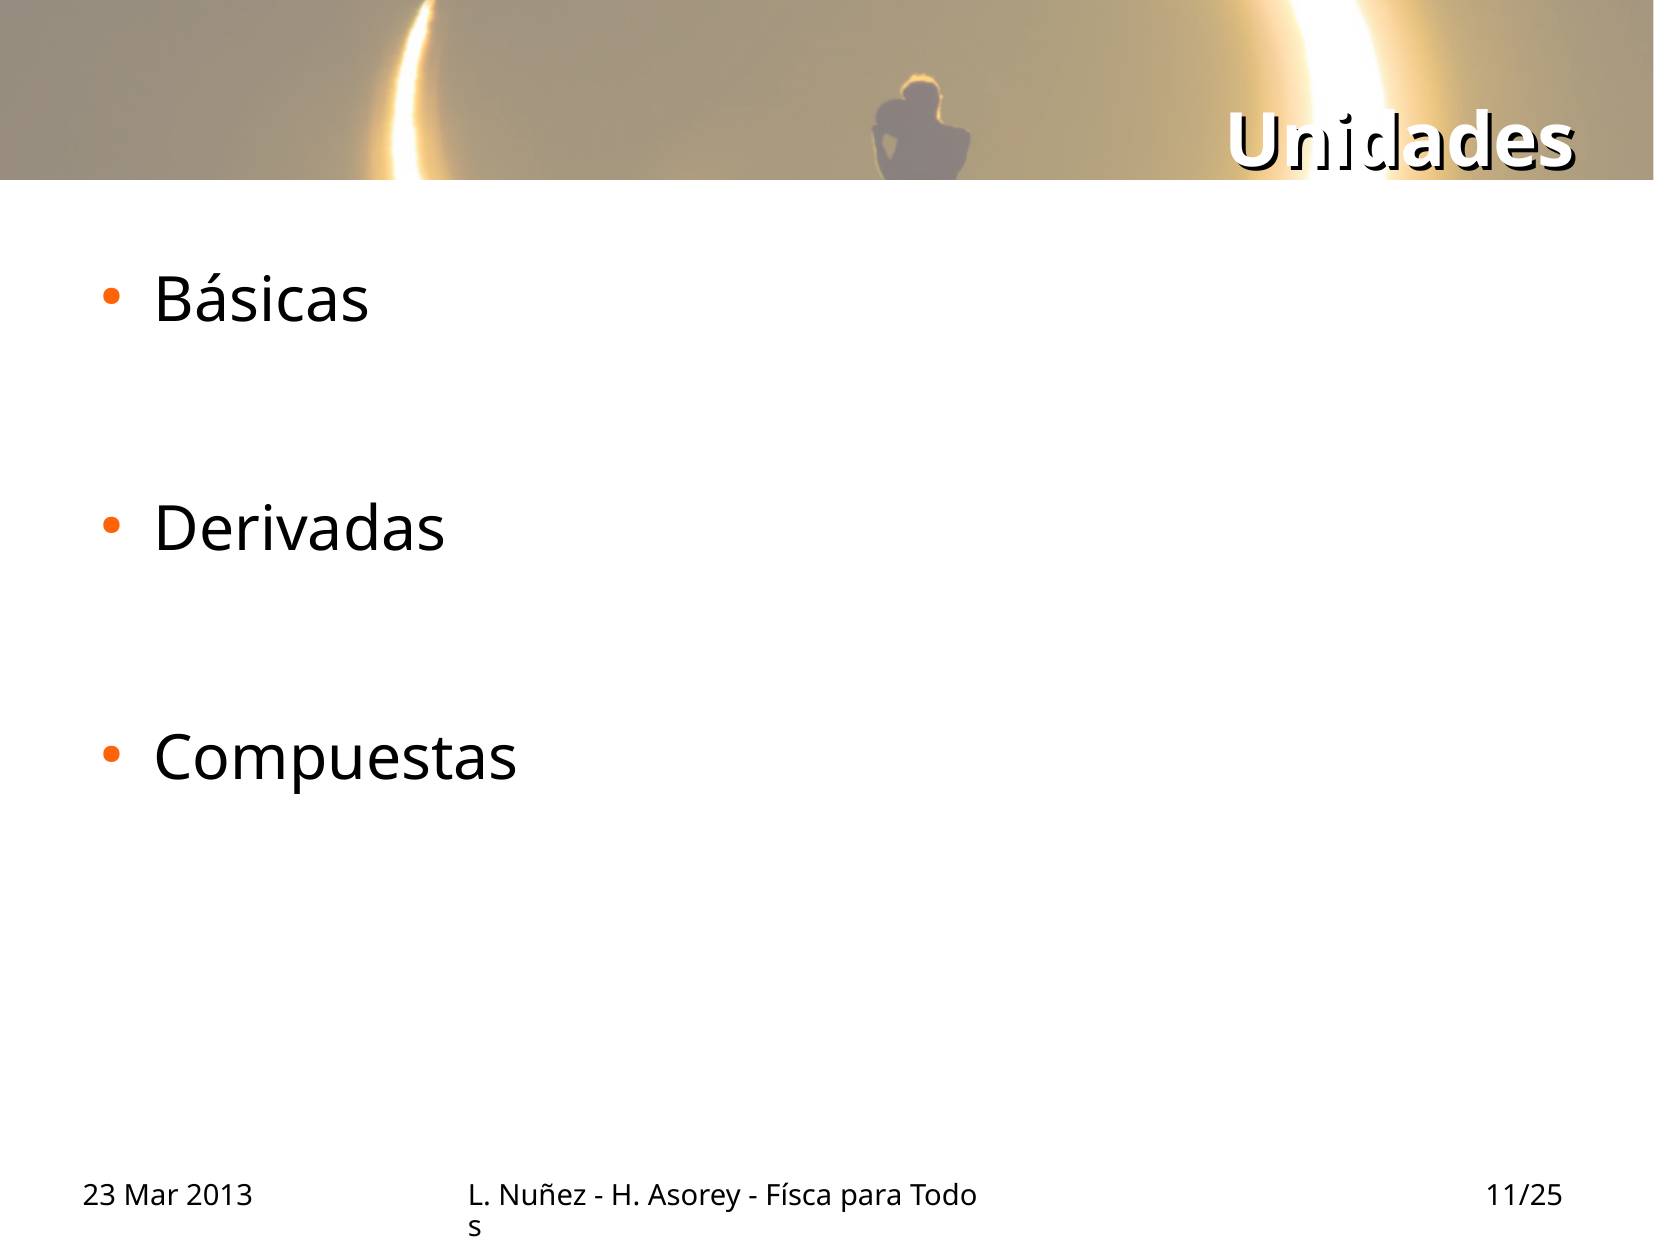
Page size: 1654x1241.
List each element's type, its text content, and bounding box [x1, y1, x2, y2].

picture [0, 0, 1654, 180]
title Unidades [86, 49, 1576, 226]
list Básicas Derivadas Compuestas [82, 255, 1571, 1141]
